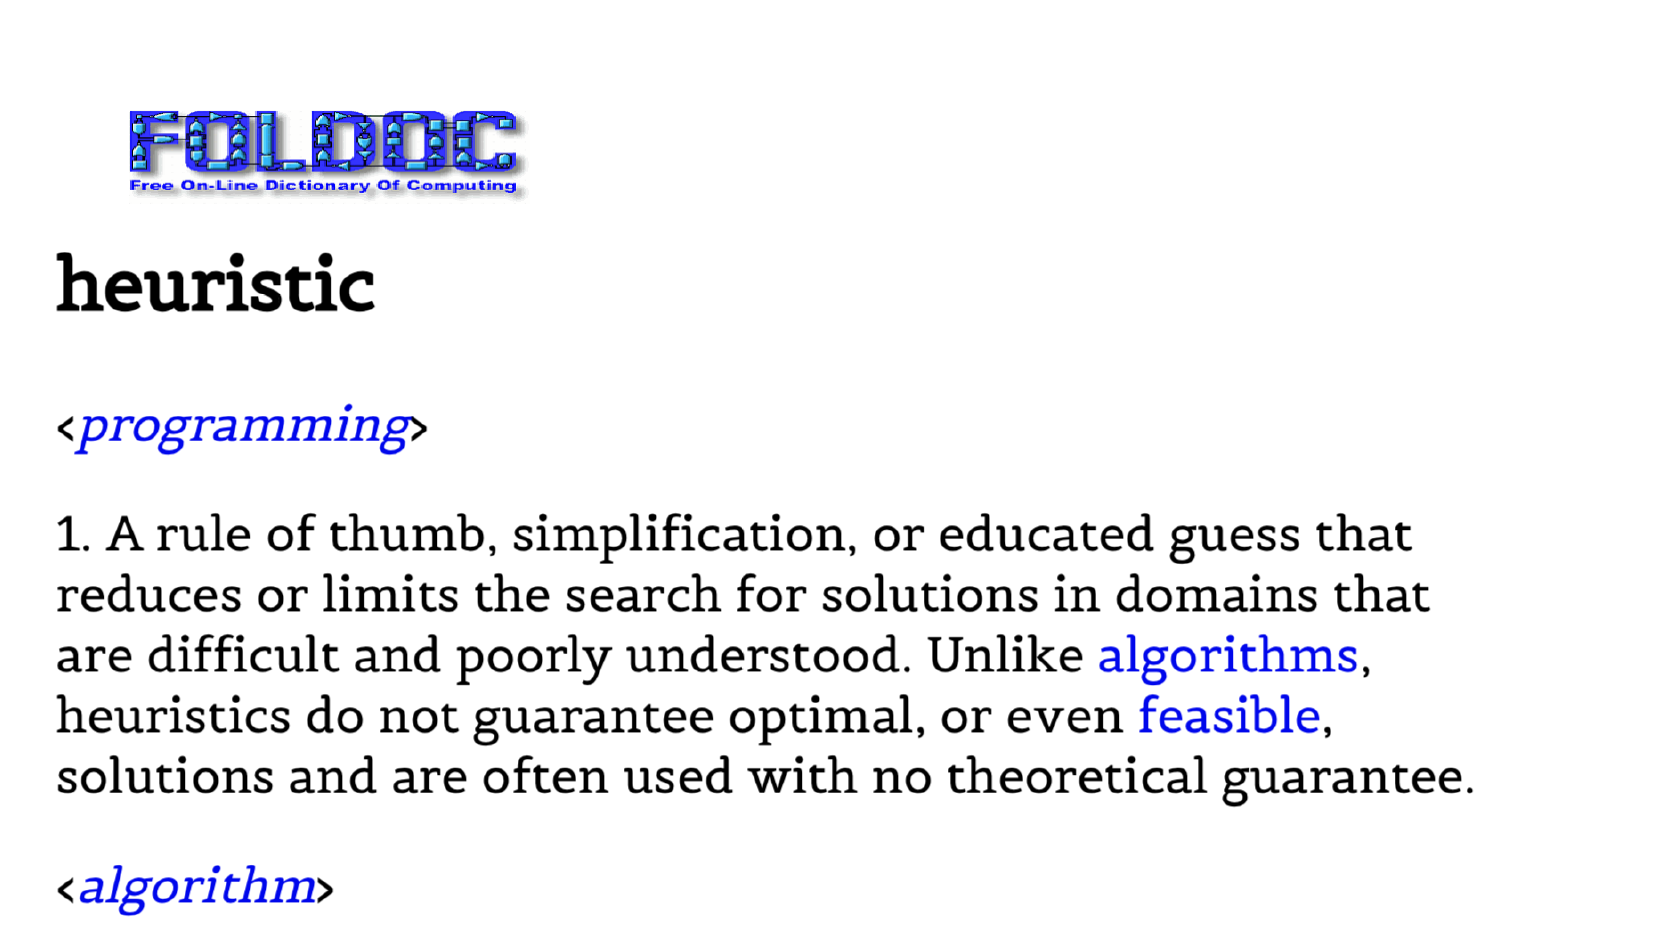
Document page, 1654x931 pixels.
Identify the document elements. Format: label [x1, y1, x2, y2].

picture [7, 30, 1493, 931]
